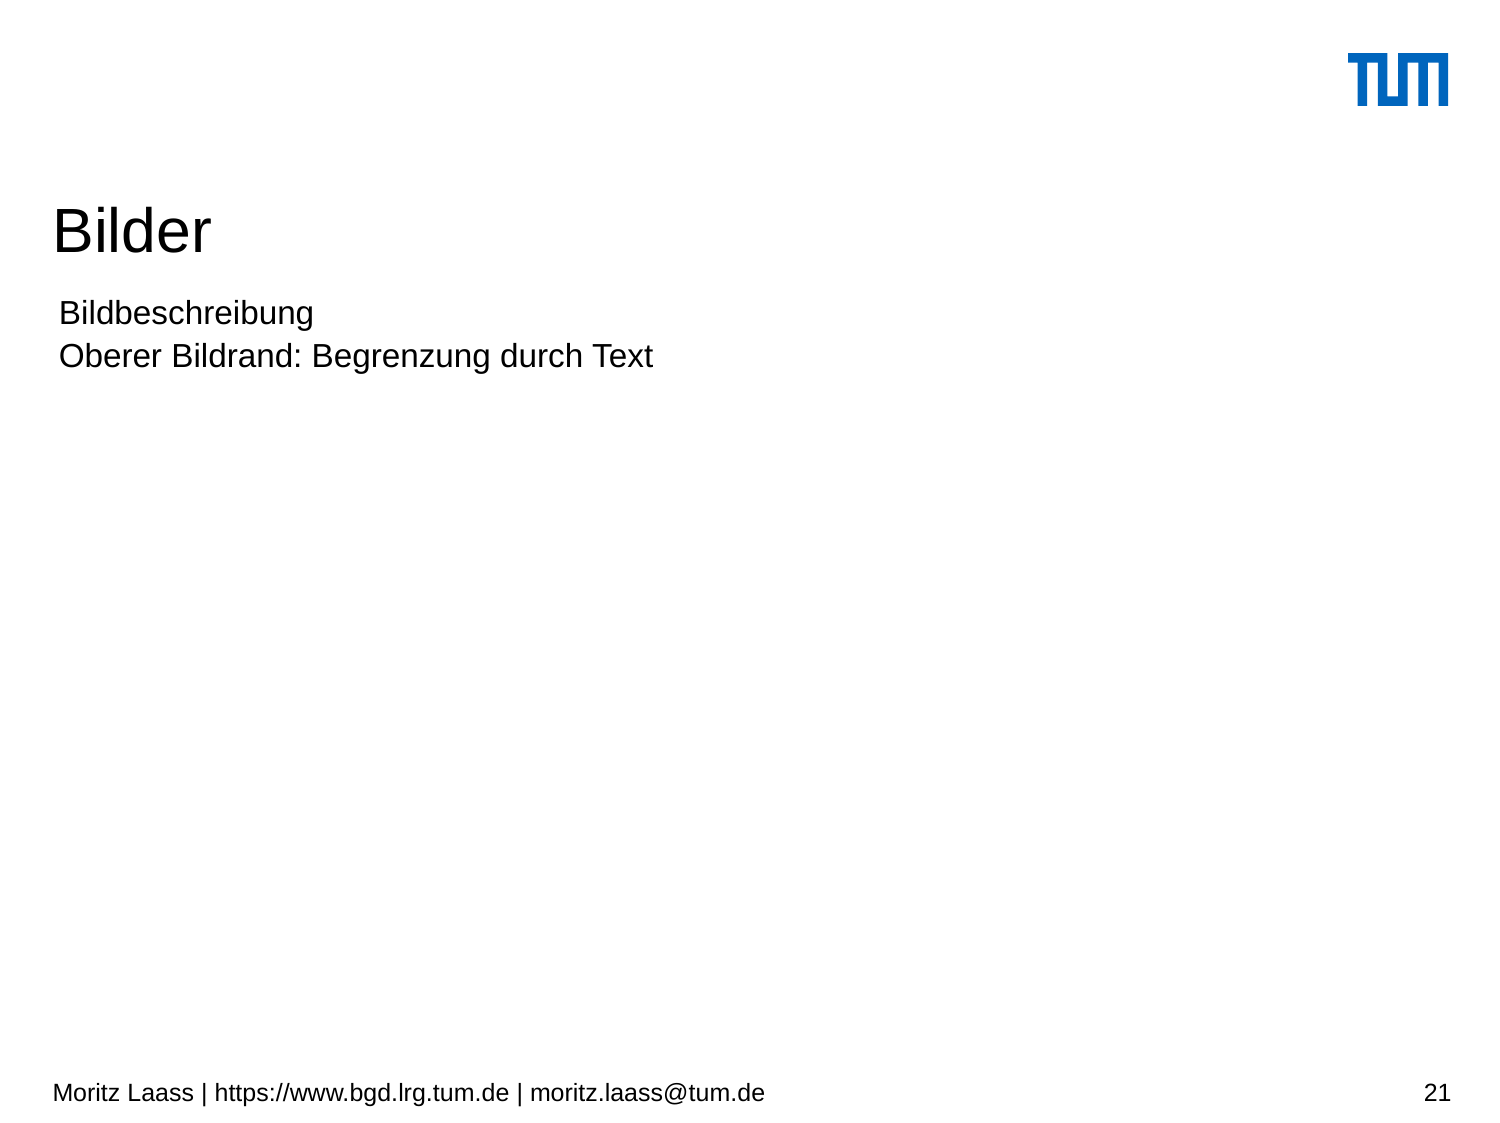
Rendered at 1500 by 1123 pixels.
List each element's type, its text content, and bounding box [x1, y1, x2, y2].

title Bilder [52, 195, 1453, 266]
list Bildbeschreibung Oberer Bildrand: Begrenzung durch Text [59, 289, 1459, 402]
